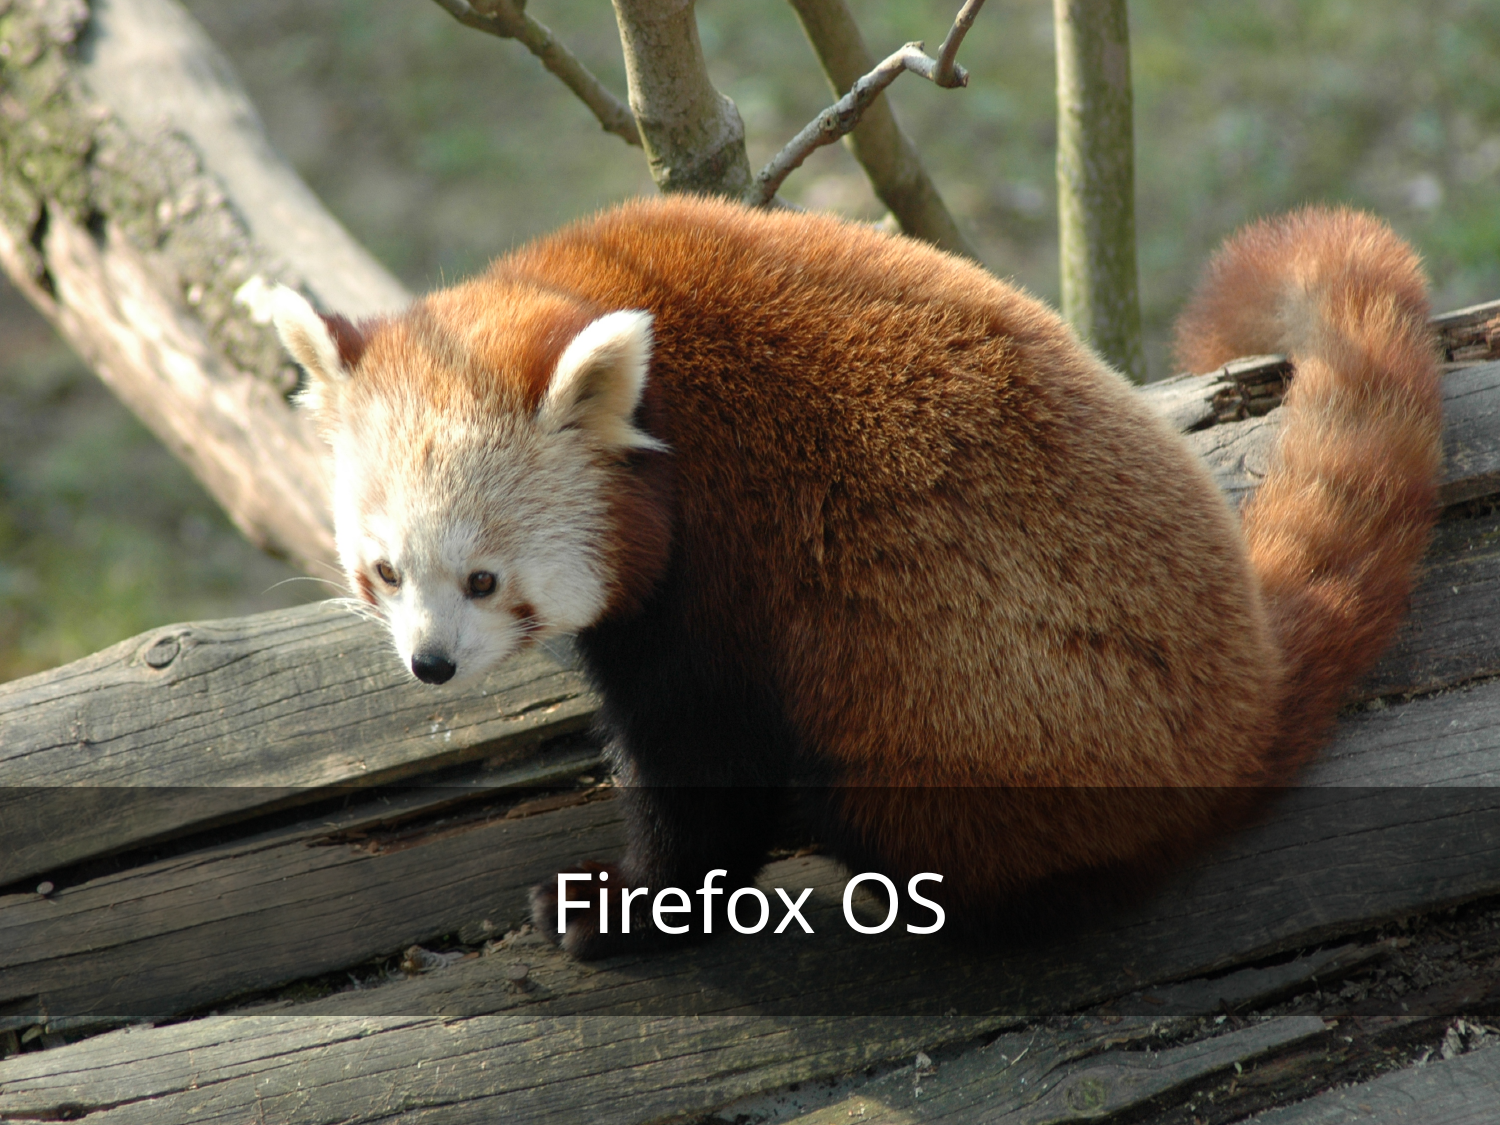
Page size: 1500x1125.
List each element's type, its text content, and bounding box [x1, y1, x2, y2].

picture [0, 1016, 1500, 1125]
picture [0, 0, 1500, 786]
text_box Firefox OS [0, 786, 1500, 1016]
